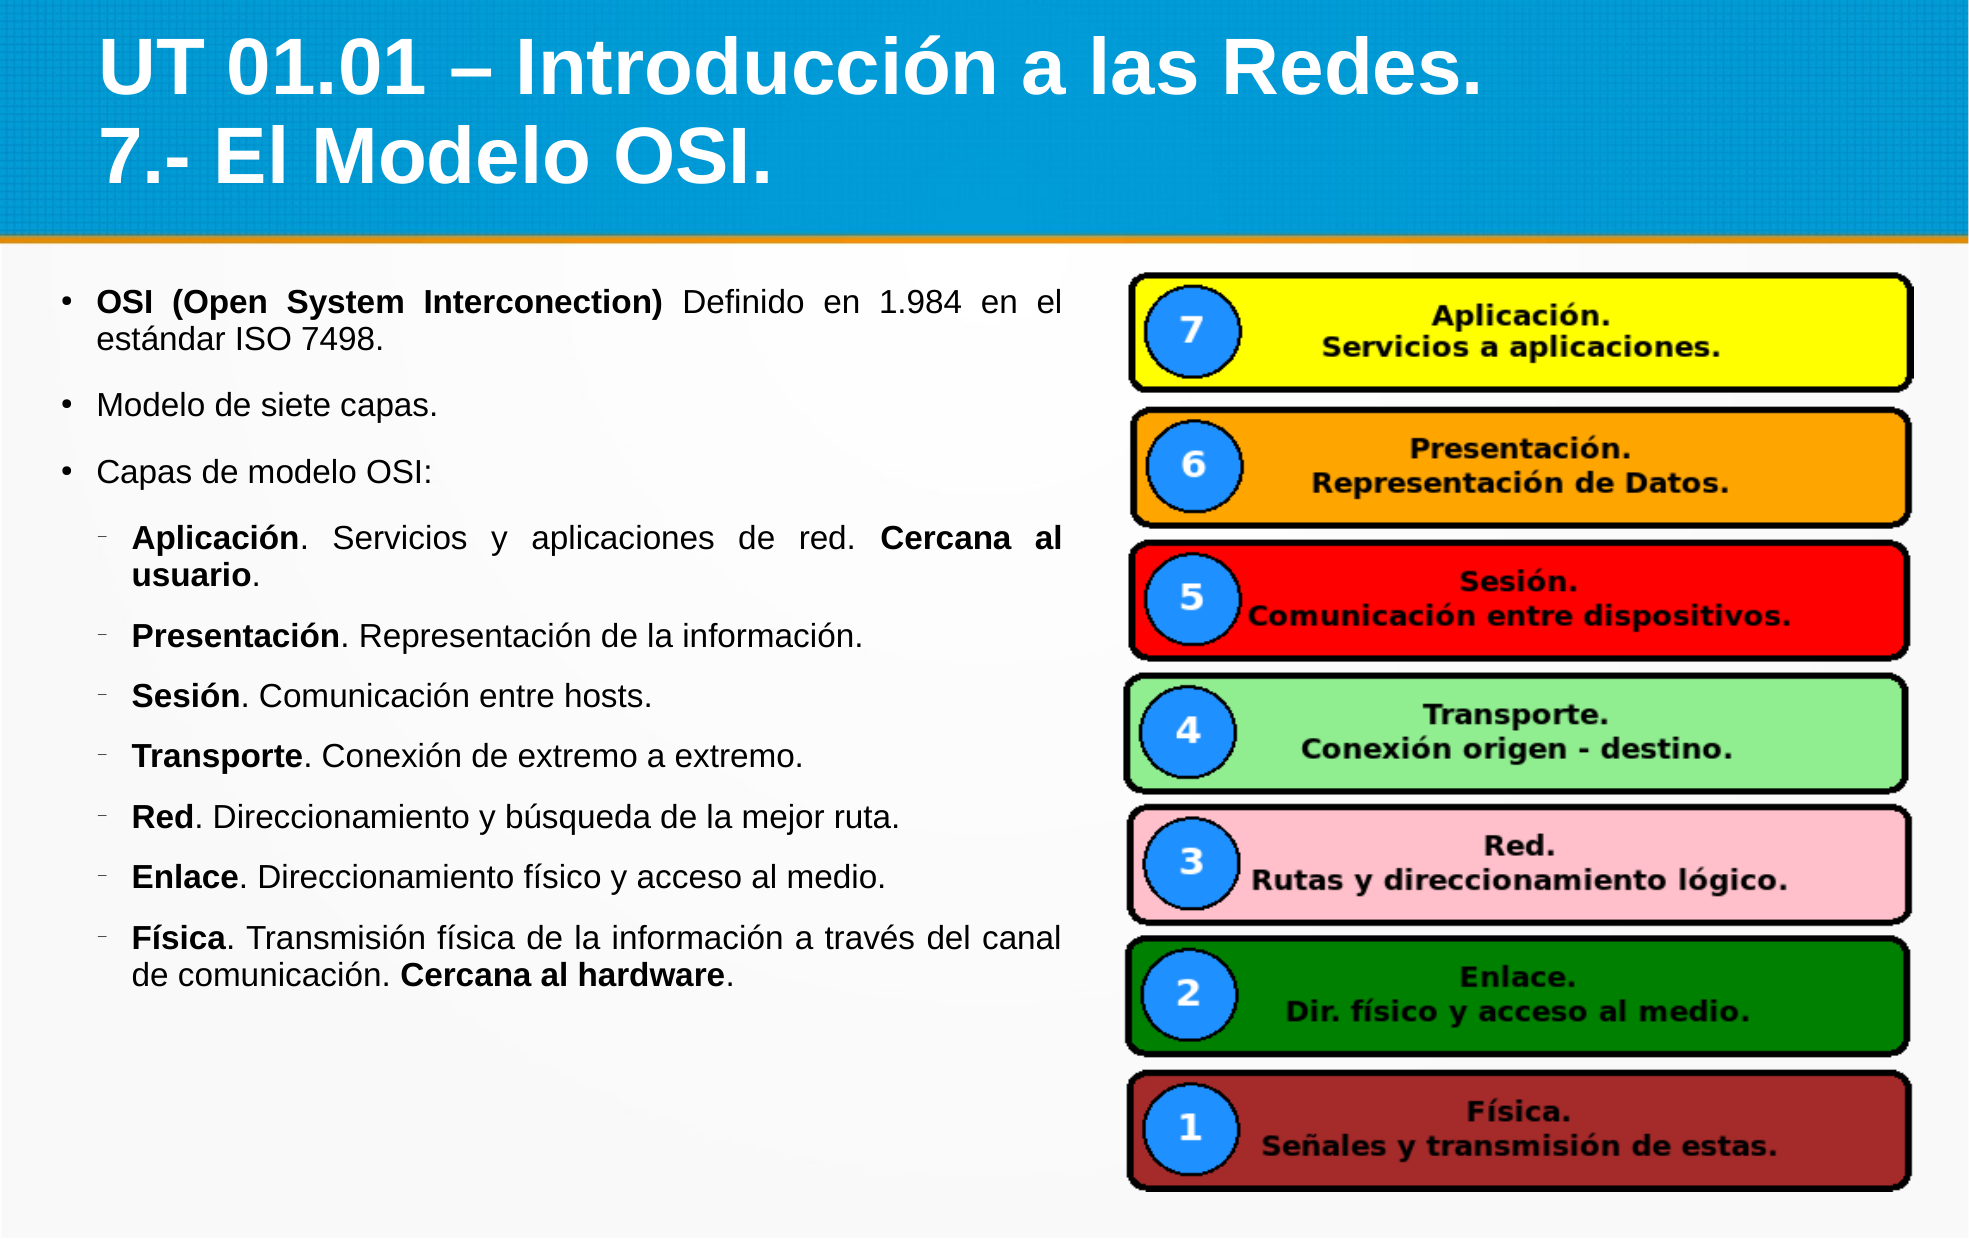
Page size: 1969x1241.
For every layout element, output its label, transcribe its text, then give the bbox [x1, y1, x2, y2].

title UT 01.01 – Introducción a las Redes. 7.- El Modelo OSI. [98, 19, 1870, 201]
picture [0, 233, 1969, 1241]
list OSI (Open System Interconection) Definido en 1.984 en el estándar ISO 7498. Modelo de siete capas. Capas de modelo OSI: Aplicación. Servicios y aplicaciones de red. Cercana al usuario. Presentación. Representación de la información. Sesión. Comunicación entre hosts. Transporte. Conexión de extremo a extremo. Red. Direccionamiento y búsqueda de la mejor ruta. Enlace. Direccionamiento físico y acceso al medio. Física. Transmisión física de la información a través del canal de comunicación. Cercana al hardware. [60, 283, 1063, 1182]
